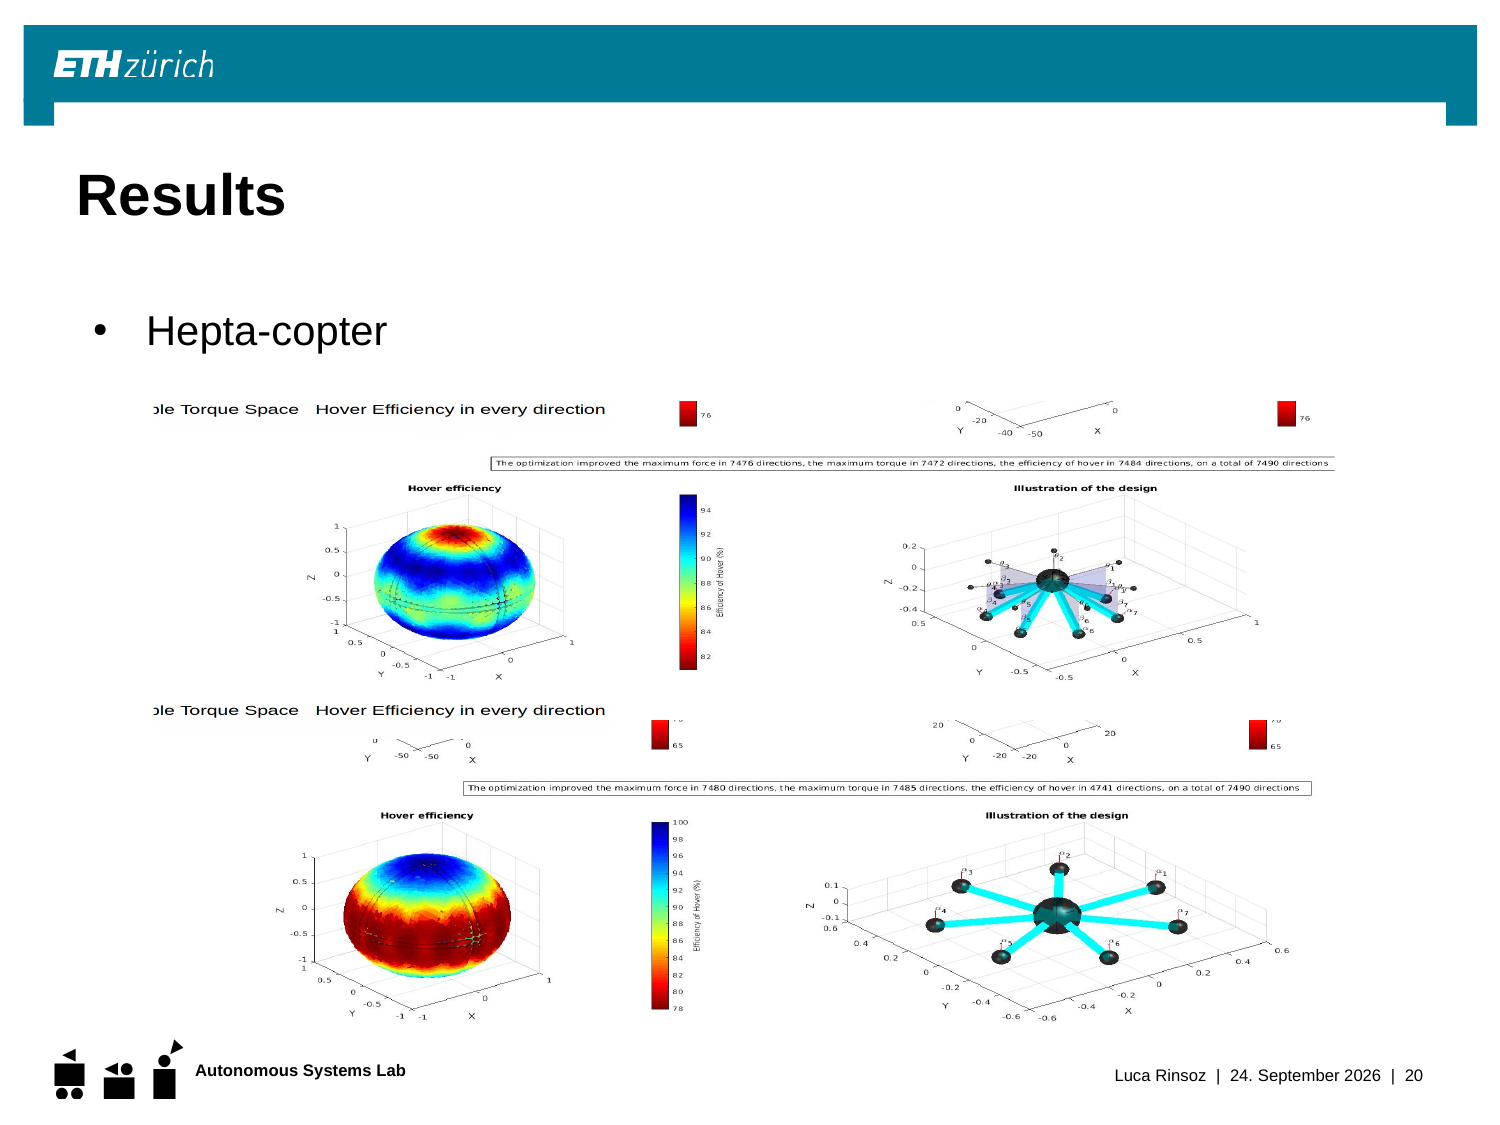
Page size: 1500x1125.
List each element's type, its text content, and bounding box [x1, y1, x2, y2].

picture [153, 399, 1335, 1053]
title Results [53, 101, 1447, 290]
list Hepta-copter [75, 307, 1426, 1054]
